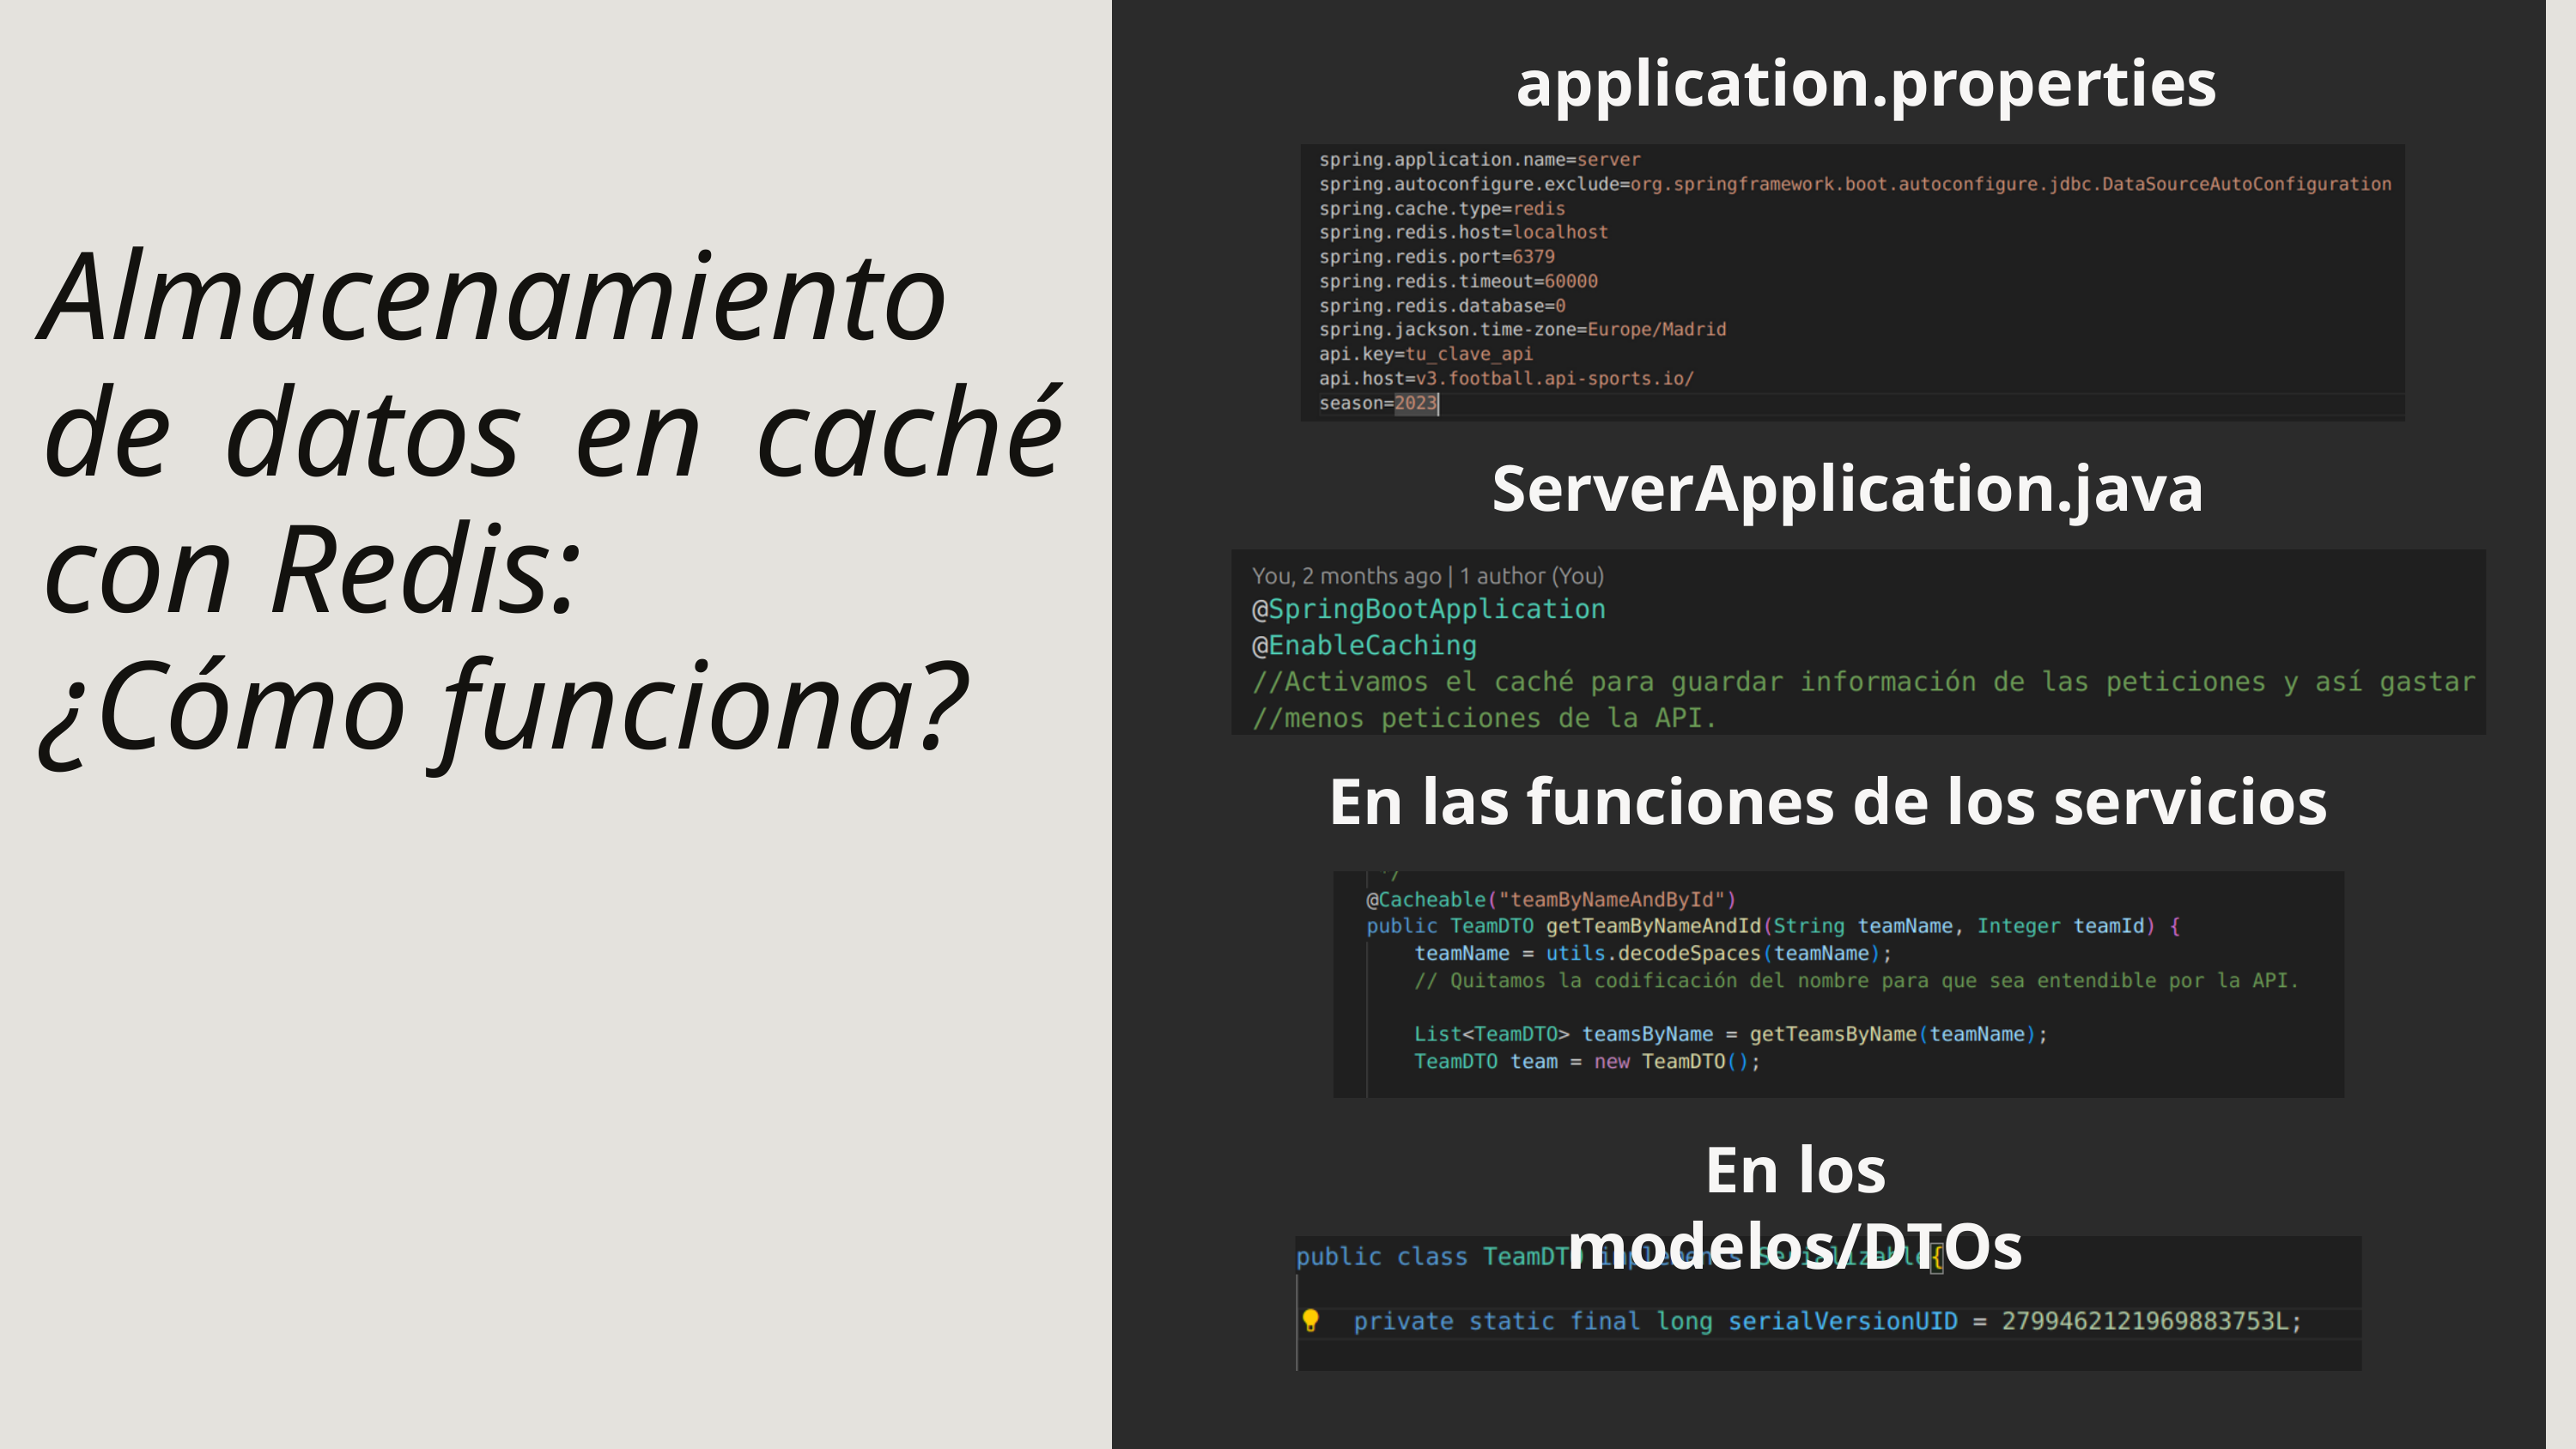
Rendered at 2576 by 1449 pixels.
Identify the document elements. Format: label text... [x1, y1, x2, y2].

text_box En los modelos/DTOs [1467, 1129, 2124, 1282]
text_box [1112, 0, 2546, 1449]
text_box En las funciones de los servicios [1320, 761, 2337, 837]
text_box application.properties [1512, 42, 2222, 118]
text_box Almacenamiento de datos en caché con Redis: ¿Cómo funciona? [41, 227, 1066, 773]
text_box ServerApplication.java [1476, 447, 2222, 524]
